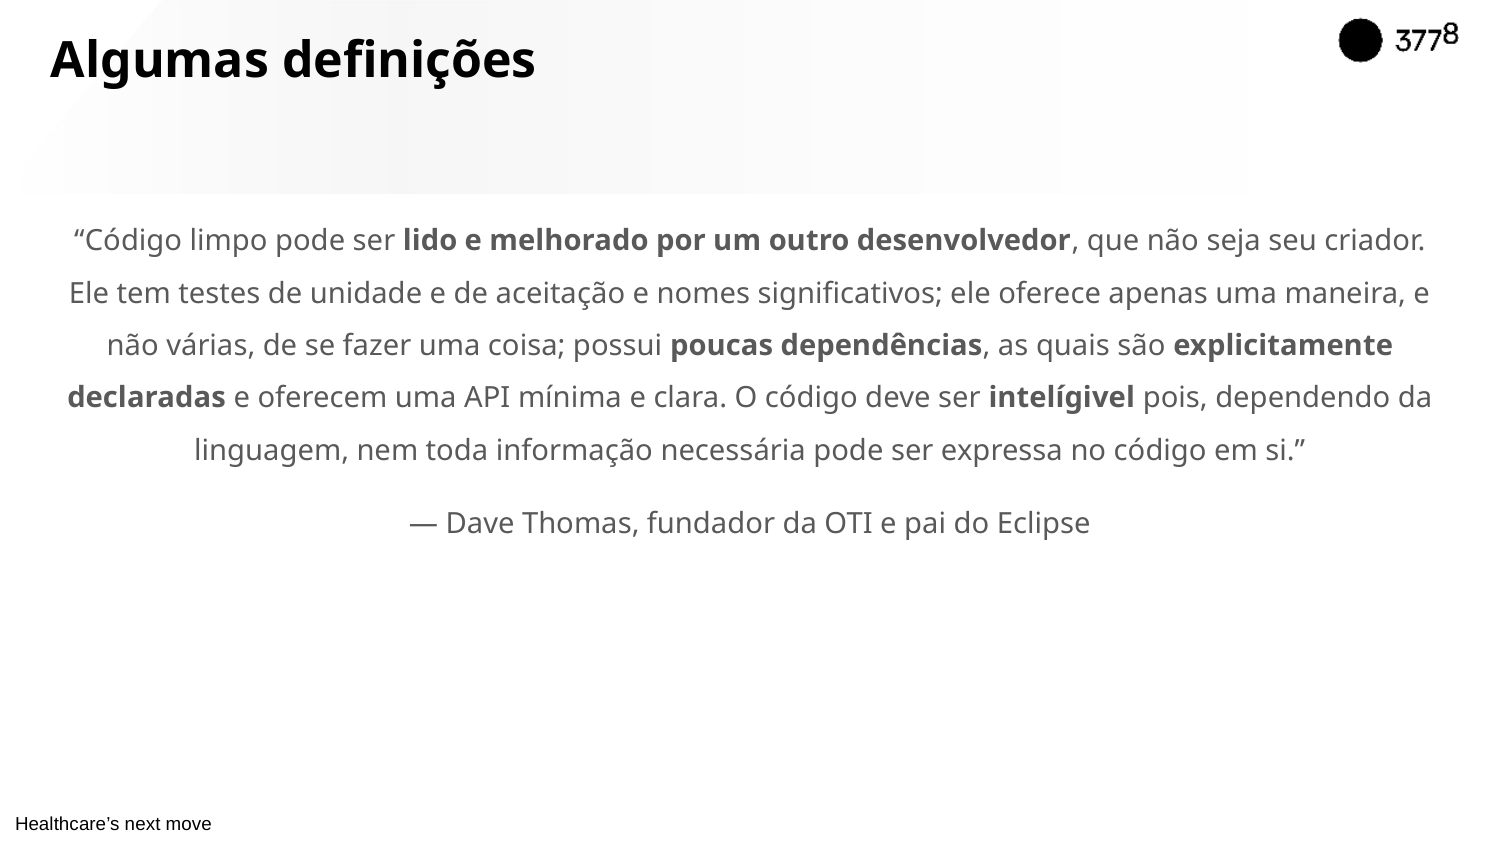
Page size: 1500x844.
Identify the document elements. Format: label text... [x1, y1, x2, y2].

list “Código limpo pode ser lido e melhorado por um outro desenvolvedor, que não seja seu criador. Ele tem testes de unidade e de aceitação e nomes significativos; ele oferece apenas uma maneira, e não várias, de se fazer uma coisa; possui poucas dependências, as quais são explicitamente declaradas e oferecem uma API mínima e clara. O código deve ser intelígivel pois, dependendo da linguagem, nem toda informação necessária pode ser expressa no código em si.” — Dave Thomas, fundador da OTI e pai do Eclipse [51, 189, 1449, 750]
title Algumas definições [35, 12, 1308, 107]
picture [0, 0, 1500, 194]
